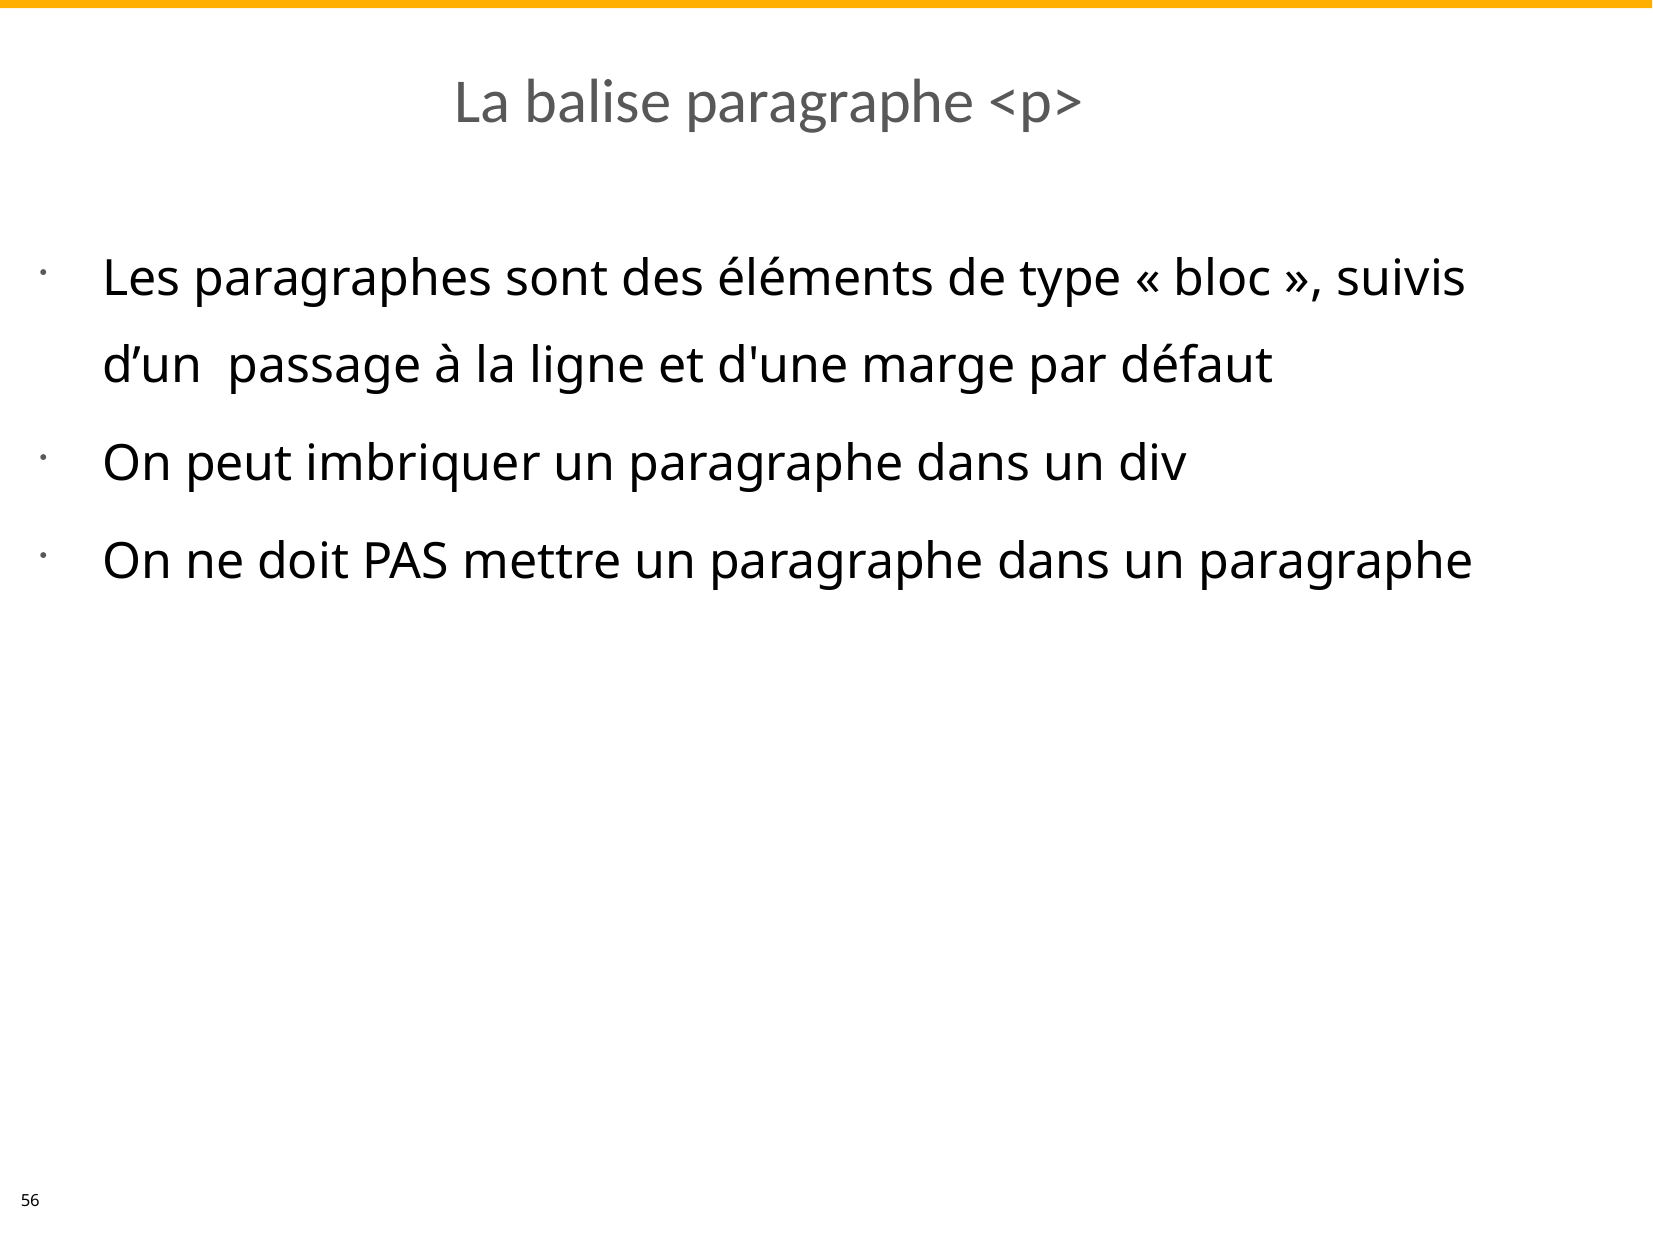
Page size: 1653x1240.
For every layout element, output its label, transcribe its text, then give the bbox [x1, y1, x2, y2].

text_box <numéro> [14, 1189, 46, 1213]
title La balise paragraphe <p> [452, 58, 1211, 268]
text_box Les paragraphes sont des éléments de type « bloc », suivis d’un passage à la ligne et d'une marge par défaut On peut imbriquer un paragraphe dans un div On ne doit PAS mettre un paragraphe dans un paragraphe [37, 216, 1527, 589]
